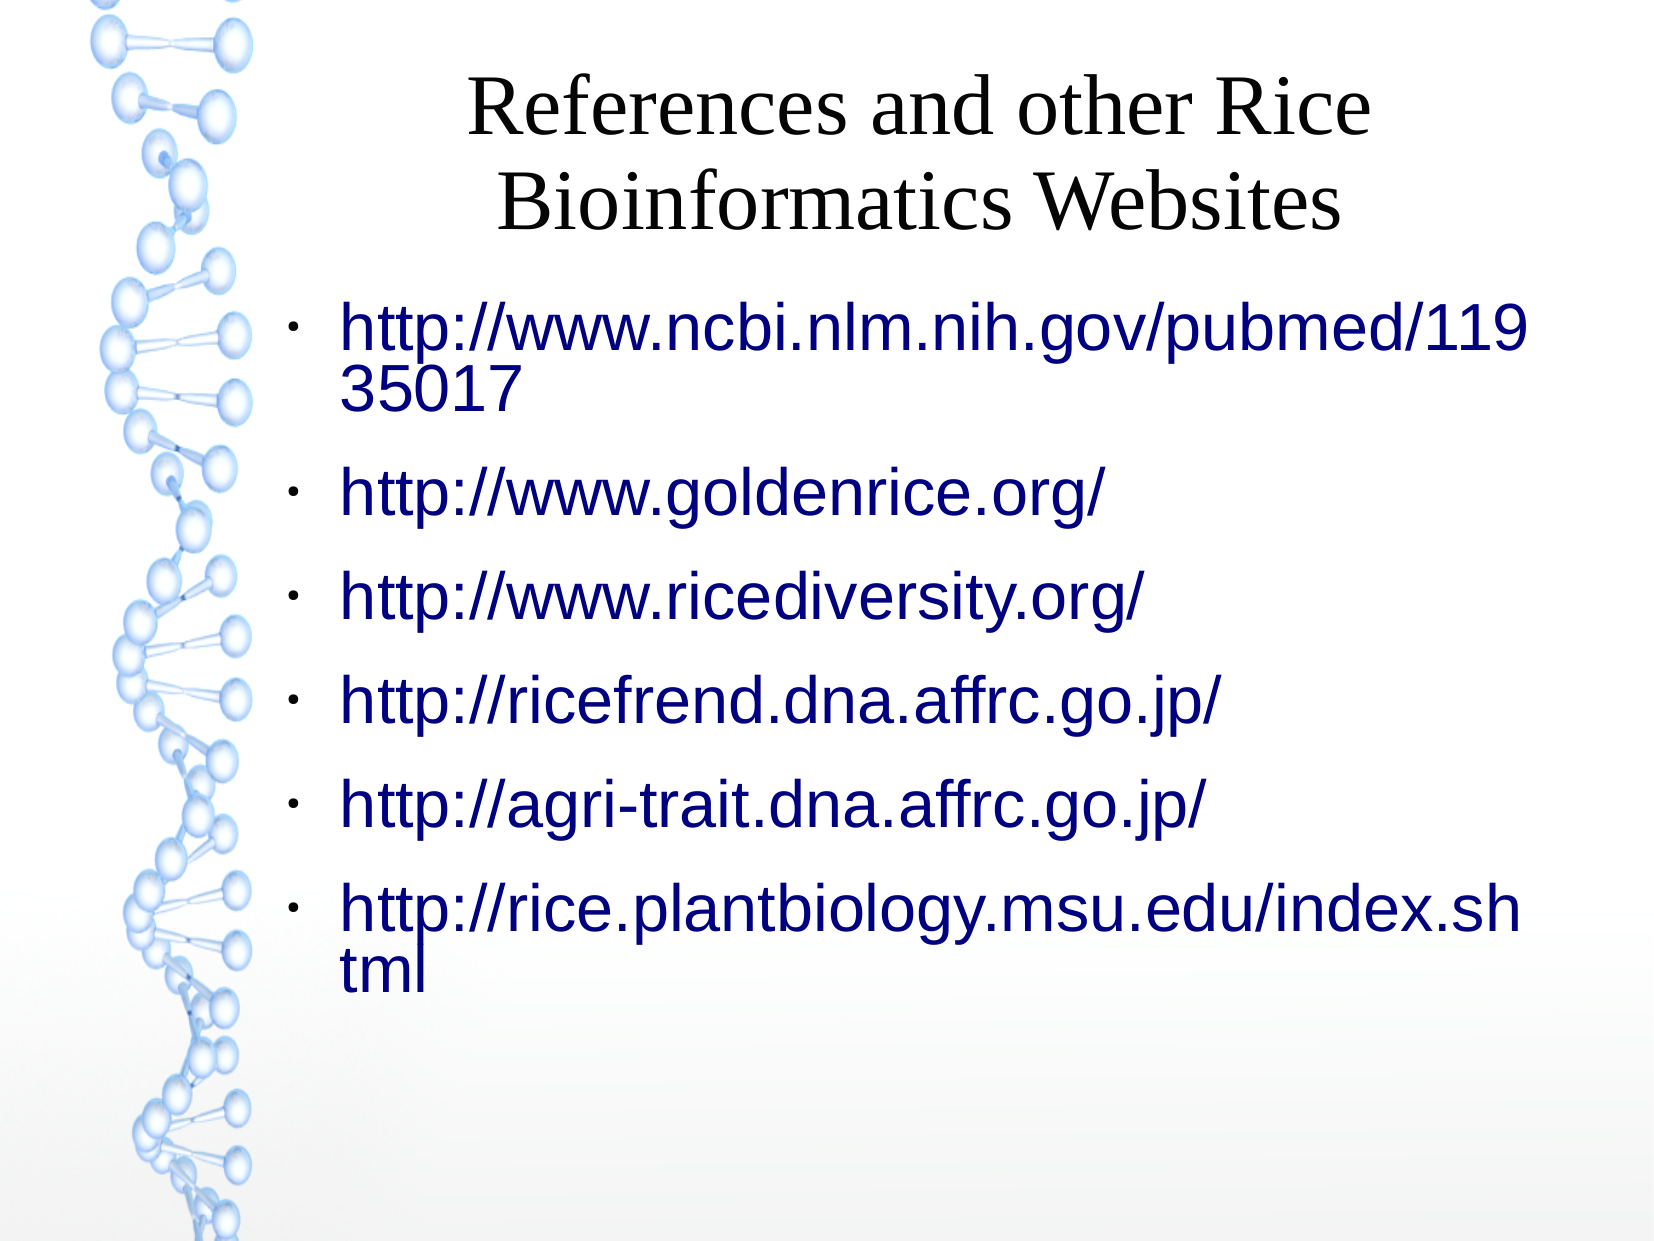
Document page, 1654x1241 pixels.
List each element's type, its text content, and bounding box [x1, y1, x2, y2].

picture [0, 0, 1654, 1241]
list http://www.ncbi.nlm.nih.gov/pubmed/11935017 http://www.goldenrice.org/ http://www.ricediversity.org/ http://ricefrend.dna.affrc.go.jp/ http://agri-trait.dna.affrc.go.jp/ http://rice.plantbiology.msu.edu/index.shtml [269, 290, 1538, 1010]
title References and other Rice Bioinformatics Websites [269, 49, 1571, 257]
